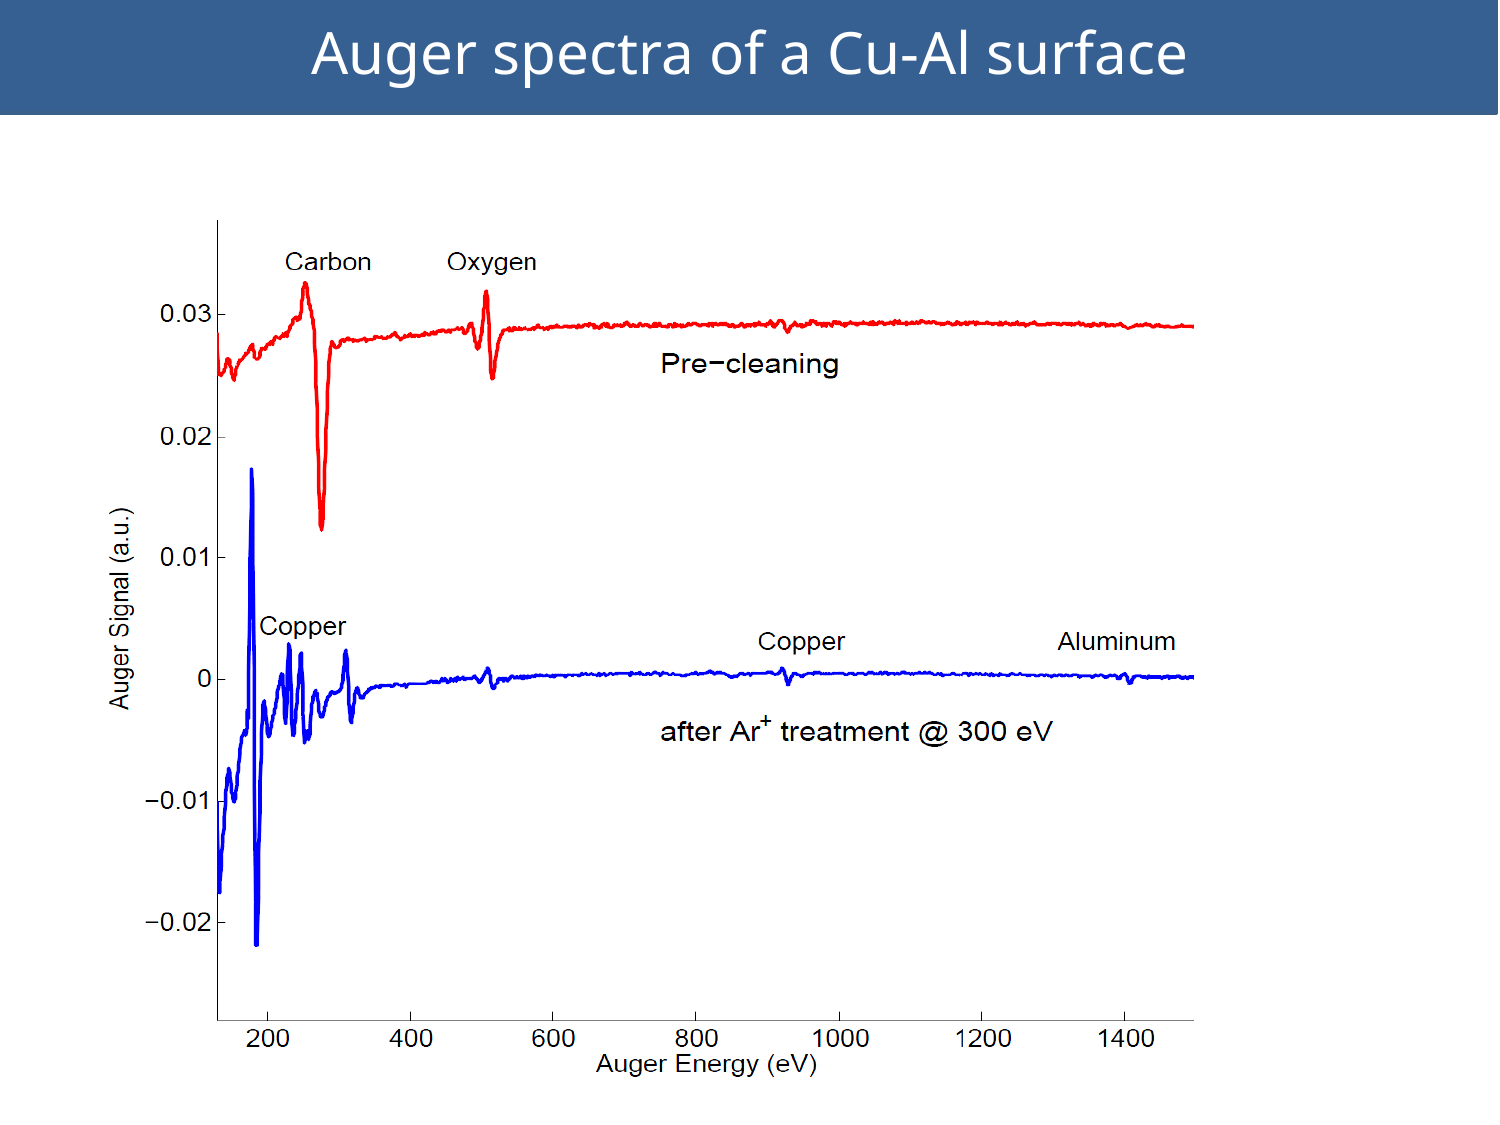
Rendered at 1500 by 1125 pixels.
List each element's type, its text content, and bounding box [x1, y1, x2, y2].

title Auger spectra of a Cu-Al surface [75, 0, 1425, 141]
picture [102, 220, 1393, 1090]
